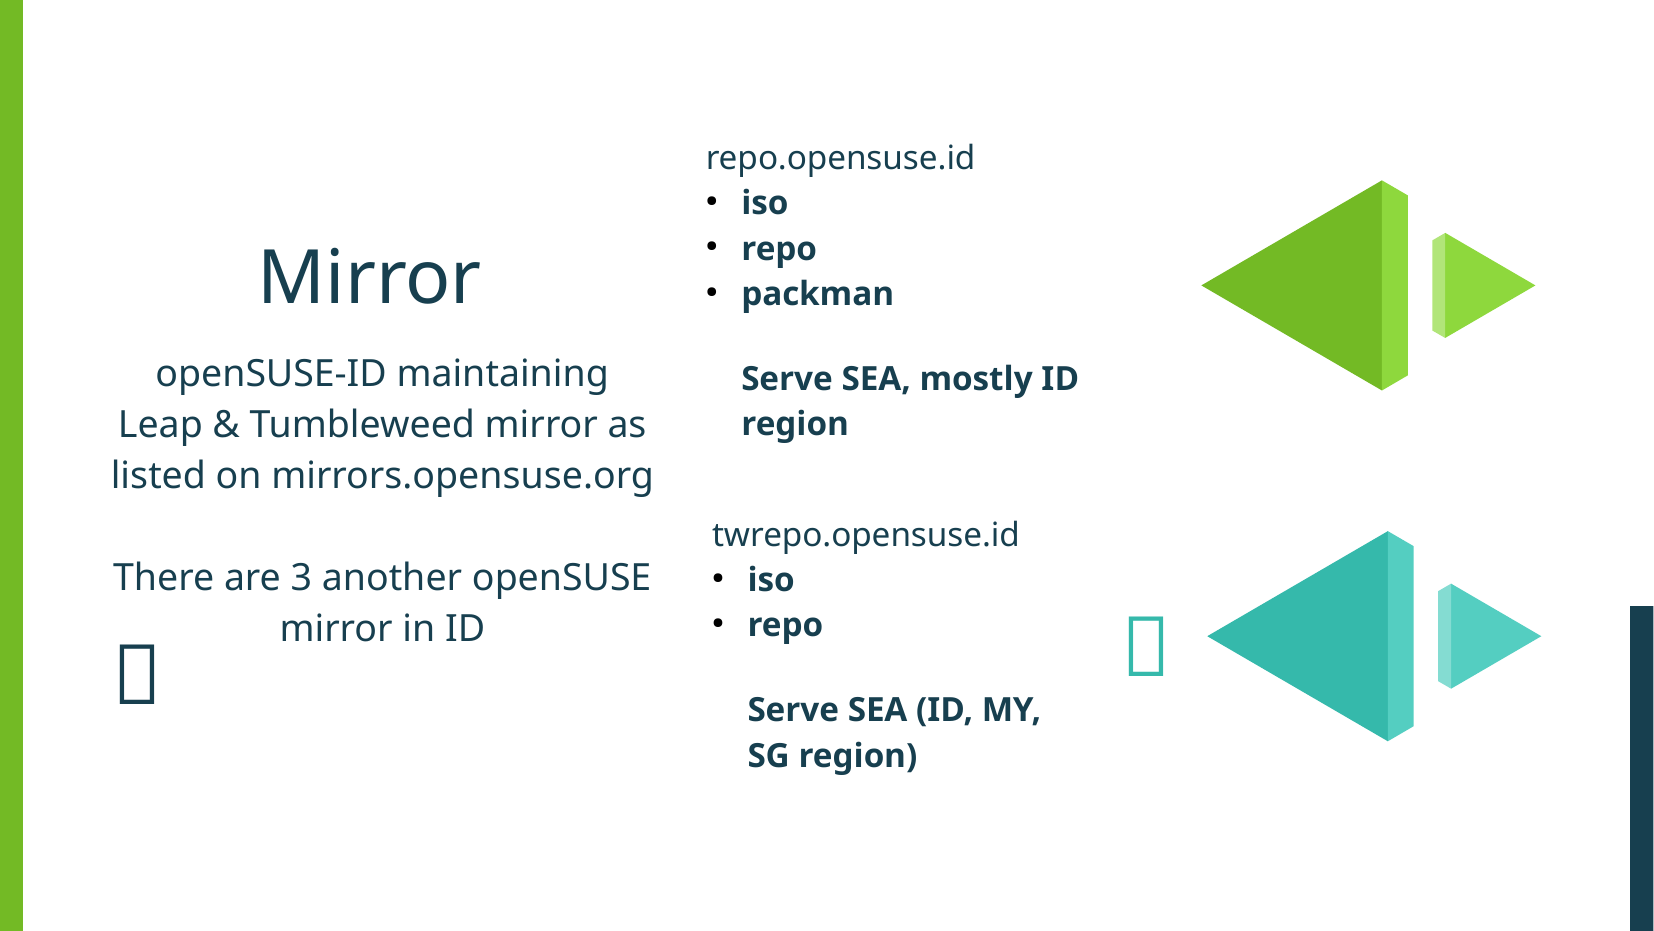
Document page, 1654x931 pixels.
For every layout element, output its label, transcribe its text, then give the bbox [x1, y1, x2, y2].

text_box [1201, 180, 1408, 391]
text_box [1432, 232, 1536, 338]
text_box openSUSE-ID maintaining Leap & Tumbleweed mirror as listed on mirrors.opensuse.org There are 3 another openSUSE mirror in ID [90, 357, 676, 642]
text_box  [60, 597, 216, 748]
text_box [1225, 531, 1414, 742]
title Mirror [64, 196, 676, 352]
text_box [1438, 583, 1542, 689]
text_box repo.opensuse.id iso repo packman Serve SEA, mostly ID region [705, 145, 1084, 434]
text_box twrepo.opensuse.id iso repo Serve SEA (ID, MY, SG region) [712, 521, 1090, 767]
text_box  [1069, 568, 1225, 719]
